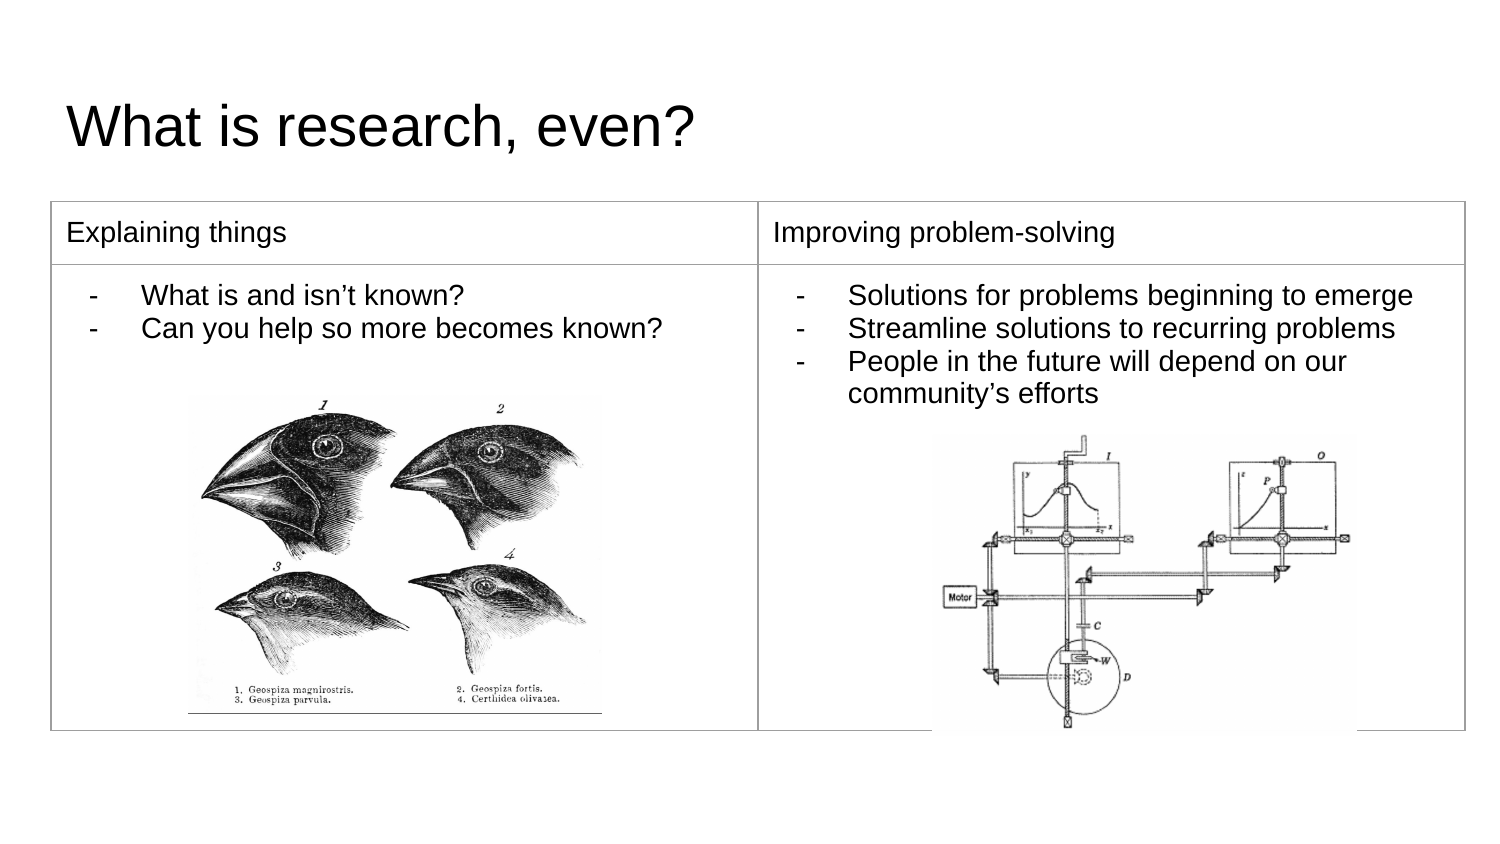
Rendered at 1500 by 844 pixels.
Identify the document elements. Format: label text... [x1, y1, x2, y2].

table_cell Solutions for problems beginning to emerge Streamline solutions to recurring problems People in the future will depend on our community’s efforts [759, 265, 1464, 730]
table_header Improving problem-solving [759, 202, 1464, 264]
picture [188, 395, 602, 714]
title What is research, even? [51, 72, 1449, 167]
table_cell What is and isn’t known? Can you help so more becomes known? [52, 265, 757, 730]
table_header Explaining things [52, 202, 757, 264]
picture [932, 434, 1357, 736]
